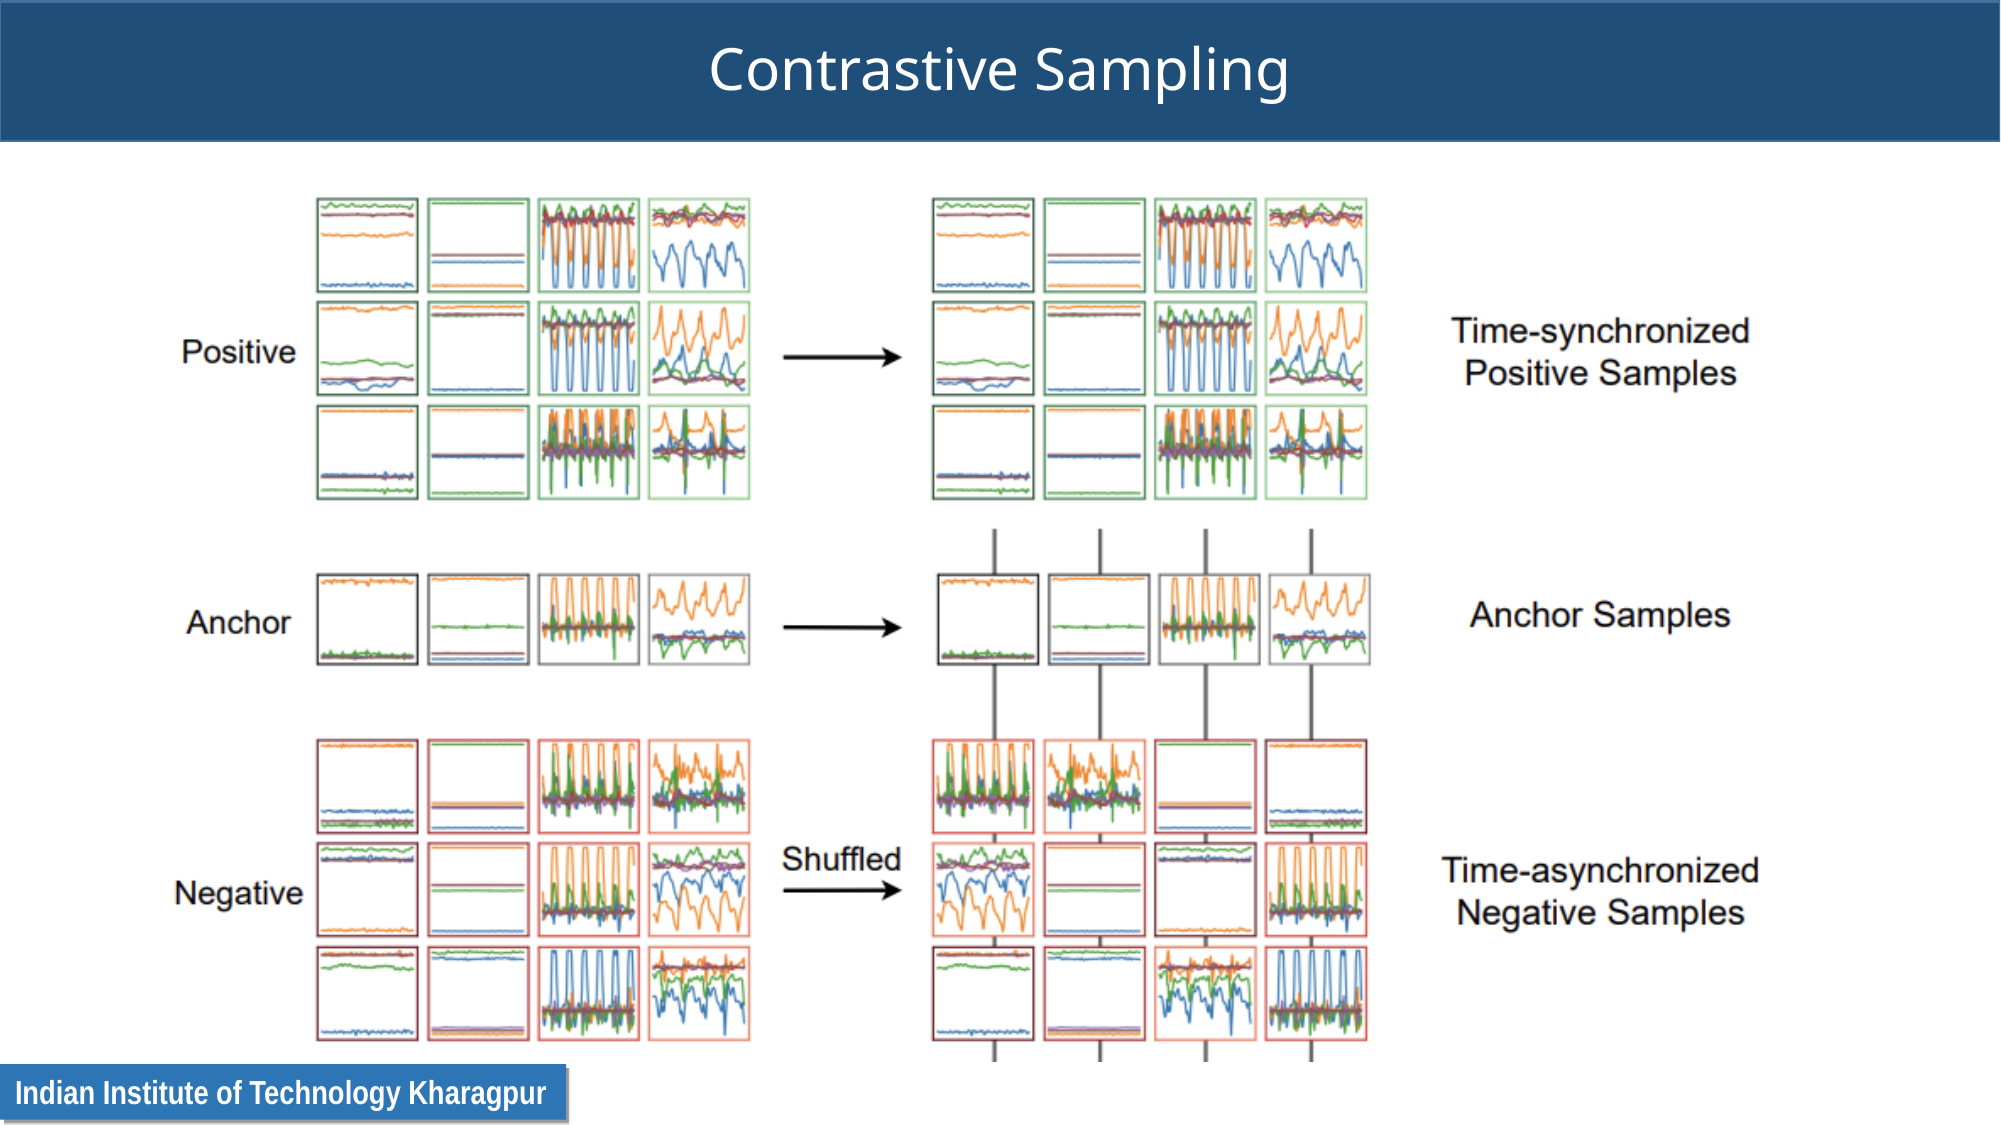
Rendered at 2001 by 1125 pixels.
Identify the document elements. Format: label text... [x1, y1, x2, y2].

picture [172, 169, 1765, 1063]
title Contrastive Sampling [0, 1, 2000, 141]
